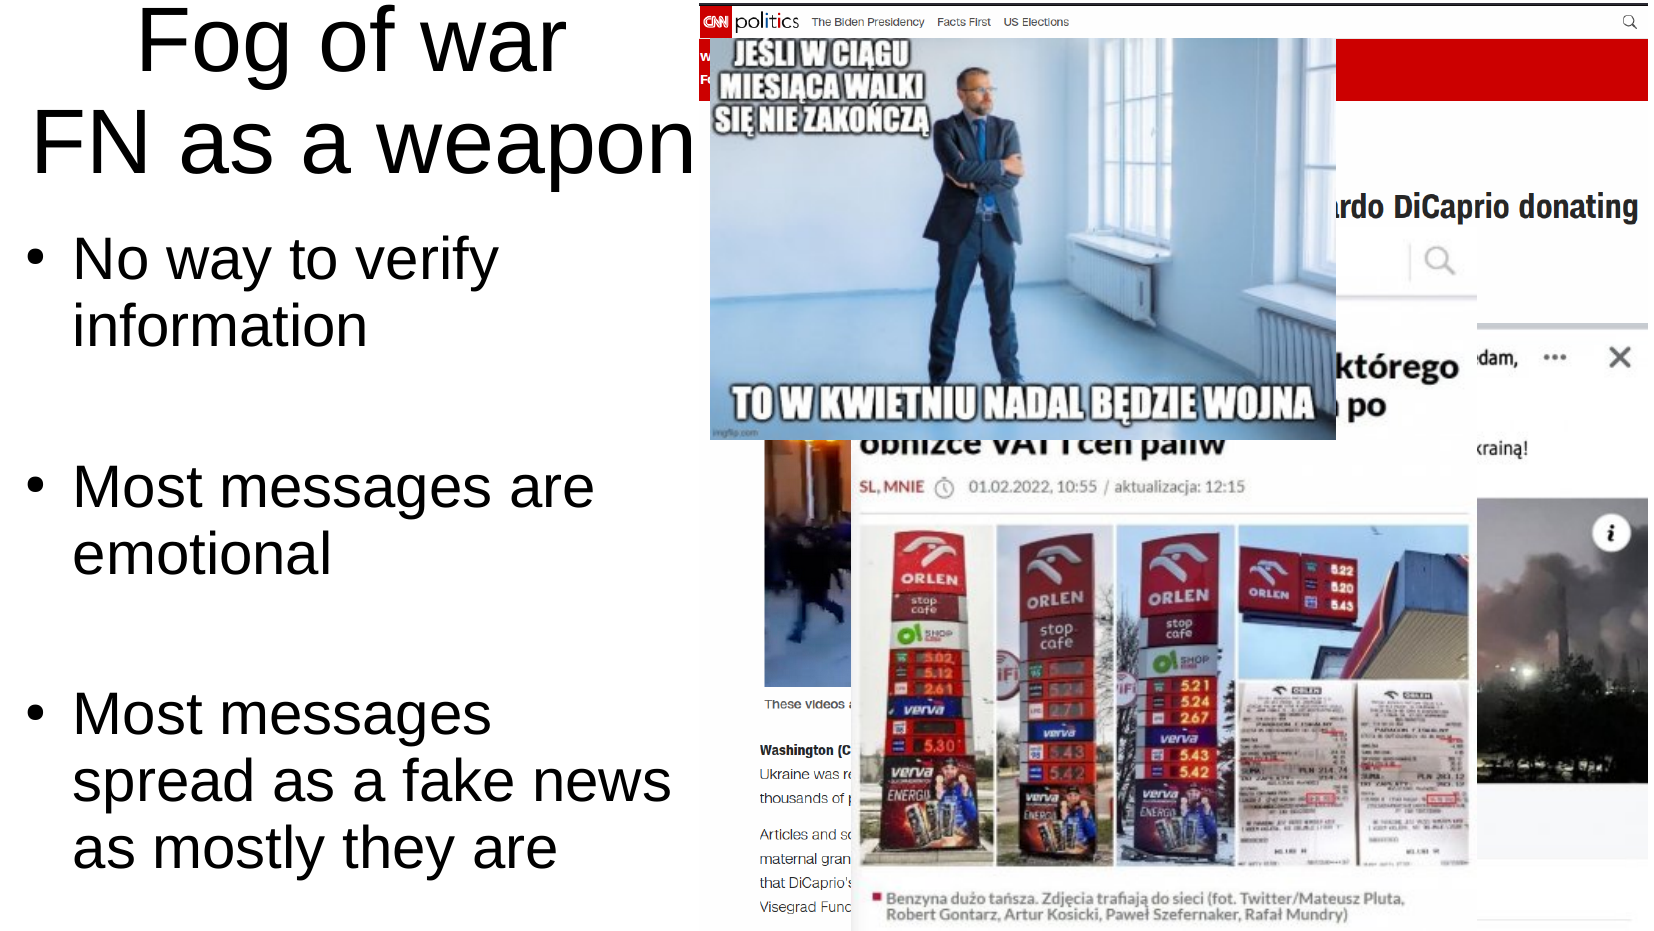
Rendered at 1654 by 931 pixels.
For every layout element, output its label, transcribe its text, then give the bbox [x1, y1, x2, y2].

picture [699, 3, 1648, 931]
title Fog of war FN as a weapon [0, 0, 1097, 194]
list No way to verify information Most messages are emotional Most messages spread as a fake news as mostly they are [9, 225, 675, 911]
